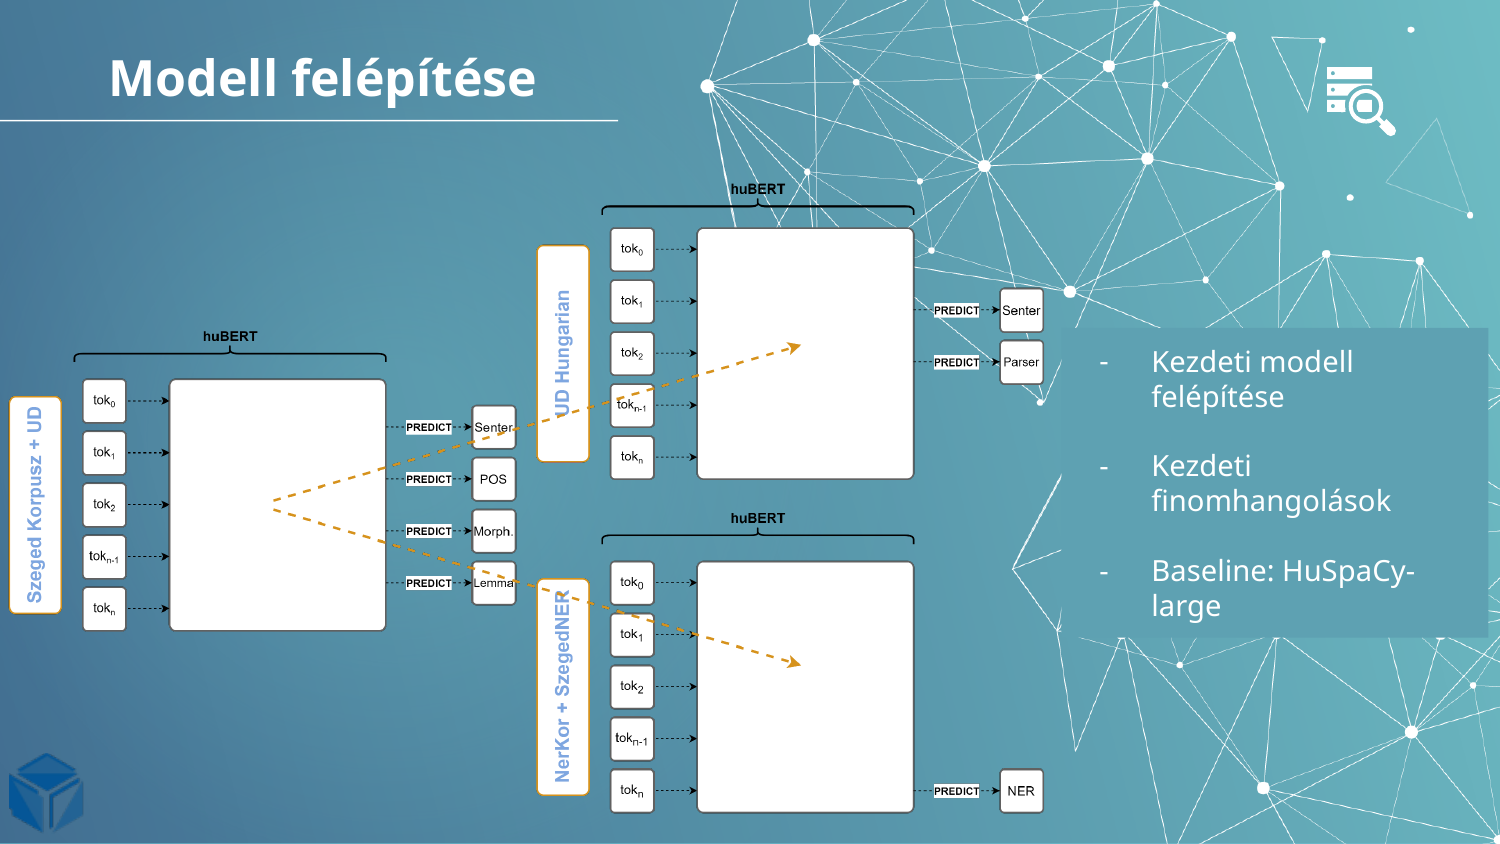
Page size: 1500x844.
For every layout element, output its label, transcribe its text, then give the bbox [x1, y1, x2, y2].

text_box [1327, 99, 1346, 112]
text_box [1327, 83, 1373, 96]
text_box Modell felépítése [93, 31, 607, 119]
text_box [1348, 88, 1396, 137]
text_box Kezdeti modell felépítése Kezdeti finomhangolások Baseline: HuSpaCy-large [1061, 327, 1489, 638]
picture [0, 0, 1500, 844]
text_box [1327, 67, 1373, 80]
